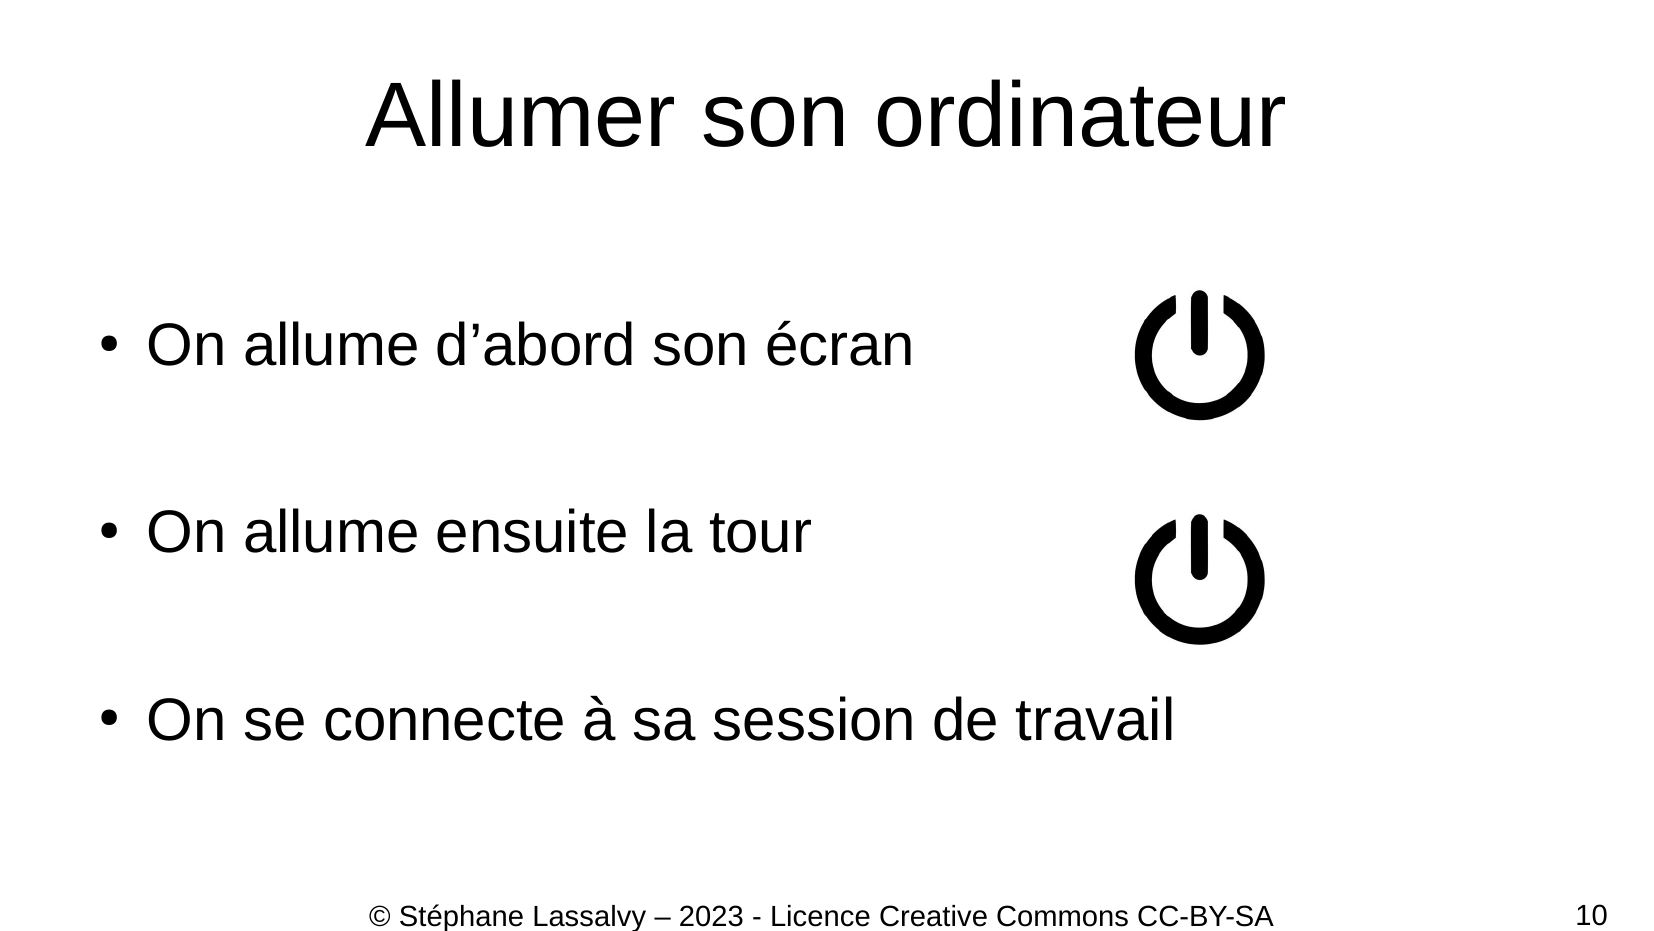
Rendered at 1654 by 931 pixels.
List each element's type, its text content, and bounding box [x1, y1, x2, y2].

text_box <numéro> [1560, 891, 1654, 931]
list On allume d’abord son écran On allume ensuite la tour On se connecte à sa session de travail [82, 217, 1571, 758]
picture [1122, 273, 1285, 443]
text_box © Stéphane Lassalvy – 2023 - Licence Creative Commons CC-BY-SA [354, 893, 1300, 931]
title Allumer son ordinateur [82, 37, 1571, 193]
picture [1122, 497, 1285, 668]
